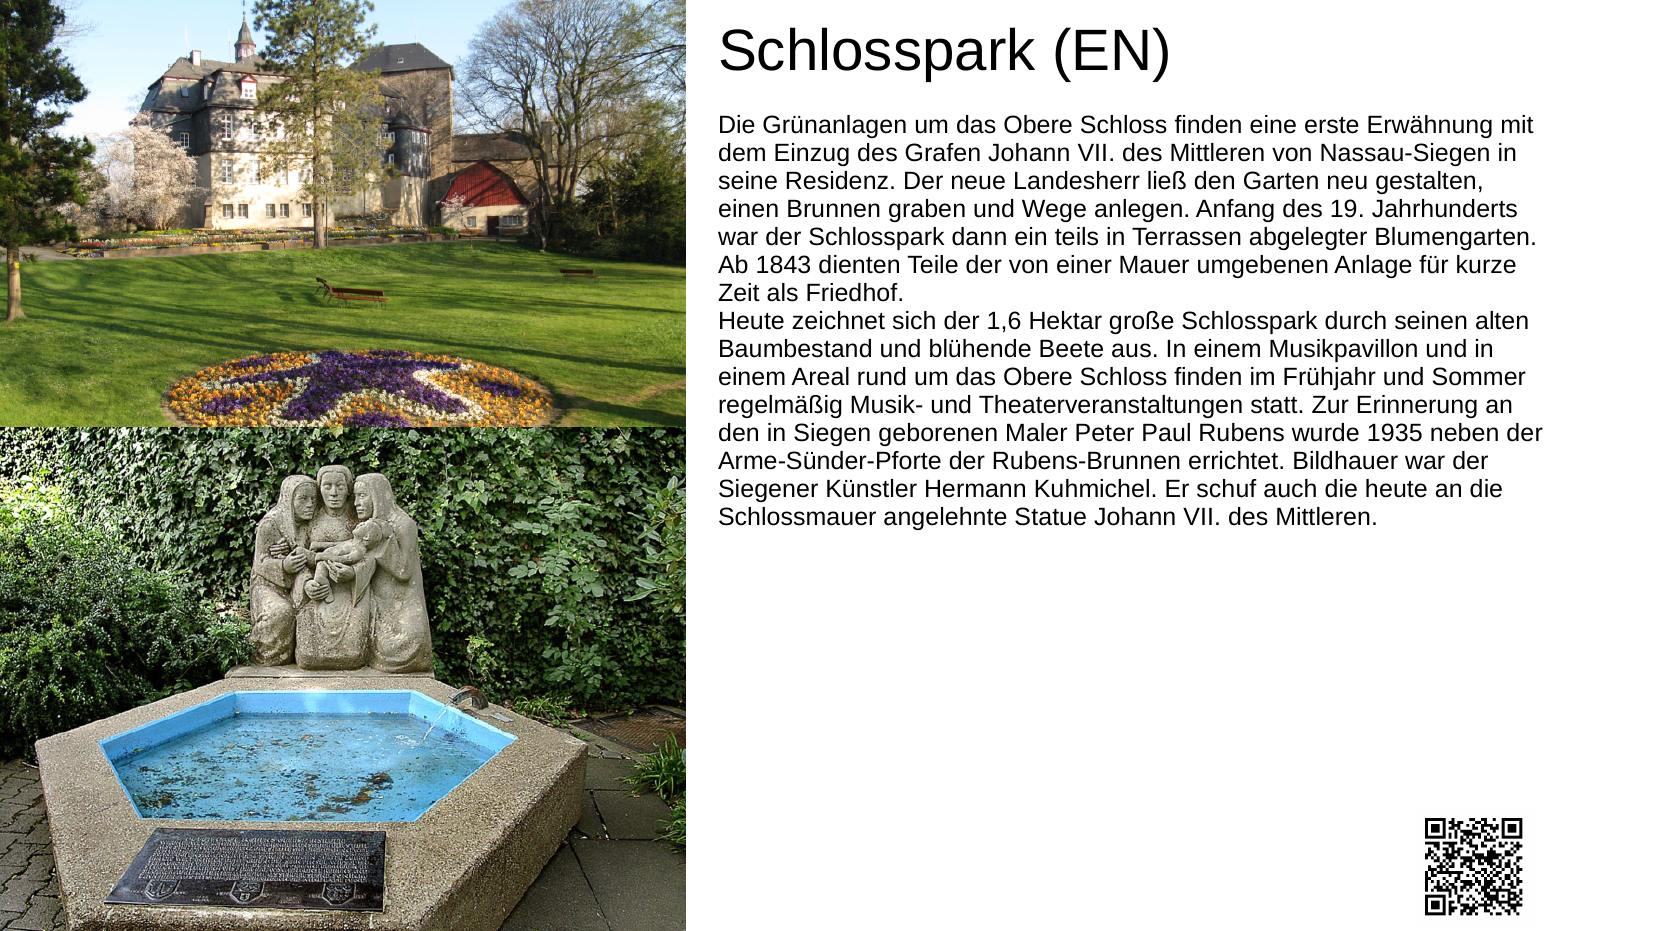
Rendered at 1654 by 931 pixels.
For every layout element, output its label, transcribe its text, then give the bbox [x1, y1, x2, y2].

title Schlosspark (EN) Die Grünanlagen um das Obere Schloss finden eine erste Erwähnung mit dem Einzug des Grafen Johann VII. des Mittleren von Nassau-Siegen in seine Residenz. Der neue Landesherr ließ den Garten neu gestalten, einen Brunnen graben und Wege anlegen. Anfang des 19. Jahrhunderts war der Schlosspark dann ein teils in Terrassen abgelegter Blumengarten. Ab 1843 dienten Teile der von einer Mauer umgebenen Anlage für kurze Zeit als Friedhof. Heute zeichnet sich der 1,6 Hektar große Schlosspark durch seinen alten Baumbestand und blühende Beete aus. In einem Musikpavillon und in einem Areal rund um das Obere Schloss finden im Frühjahr und Sommer regelmäßig Musik- und Theaterveranstaltungen statt. Zur Erinnerung an den in Siegen geborenen Maler Peter Paul Rubens wurde 1935 neben der Arme-Sünder-Pforte der Rubens-Brunnen errichtet. Bildhauer war der Siegener Künstler Hermann Kuhmichel. Er schuf auch die heute an die Schlossmauer angelehnte Statue Johann VII. des Mittleren. [718, 31, 1546, 826]
picture [0, 0, 686, 931]
picture [1413, 826, 1534, 927]
